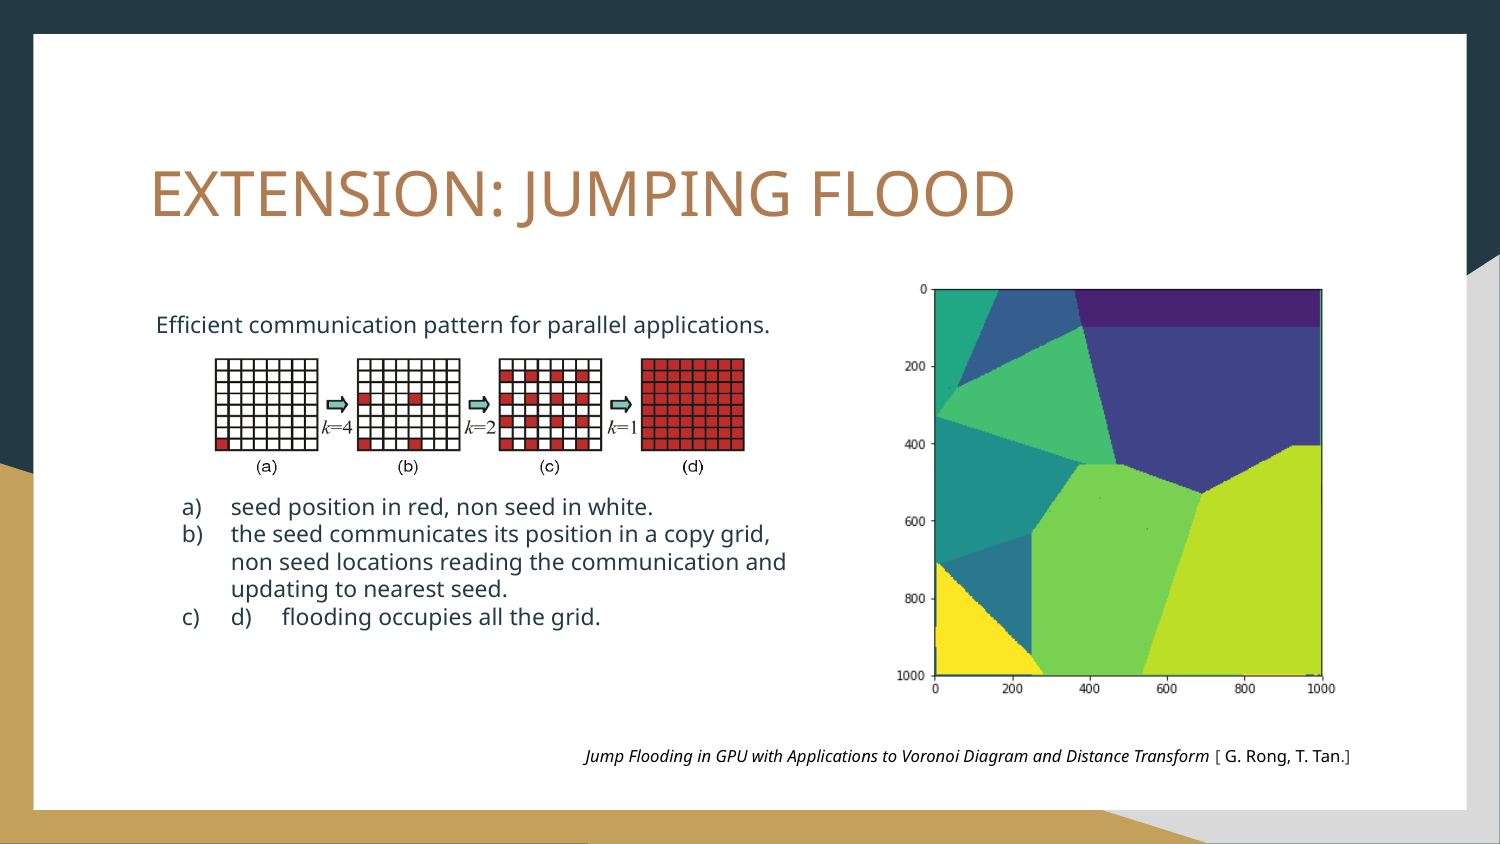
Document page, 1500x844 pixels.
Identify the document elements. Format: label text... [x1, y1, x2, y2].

picture [210, 350, 748, 481]
list Efficient communication pattern for parallel applications. seed position in red, non seed in white. the seed communicates its position in a copy grid, non seed locations reading the communication and updating to nearest seed. d) flooding occupies all the grid. [140, 295, 835, 736]
picture [888, 276, 1345, 704]
title EXTENSION: JUMPING FLOOD [134, 138, 1366, 296]
text_box Jump Flooding in GPU with Applications to Voronoi Diagram and Distance Transform [ G. Rong, T. Tan.] [456, 723, 1366, 789]
